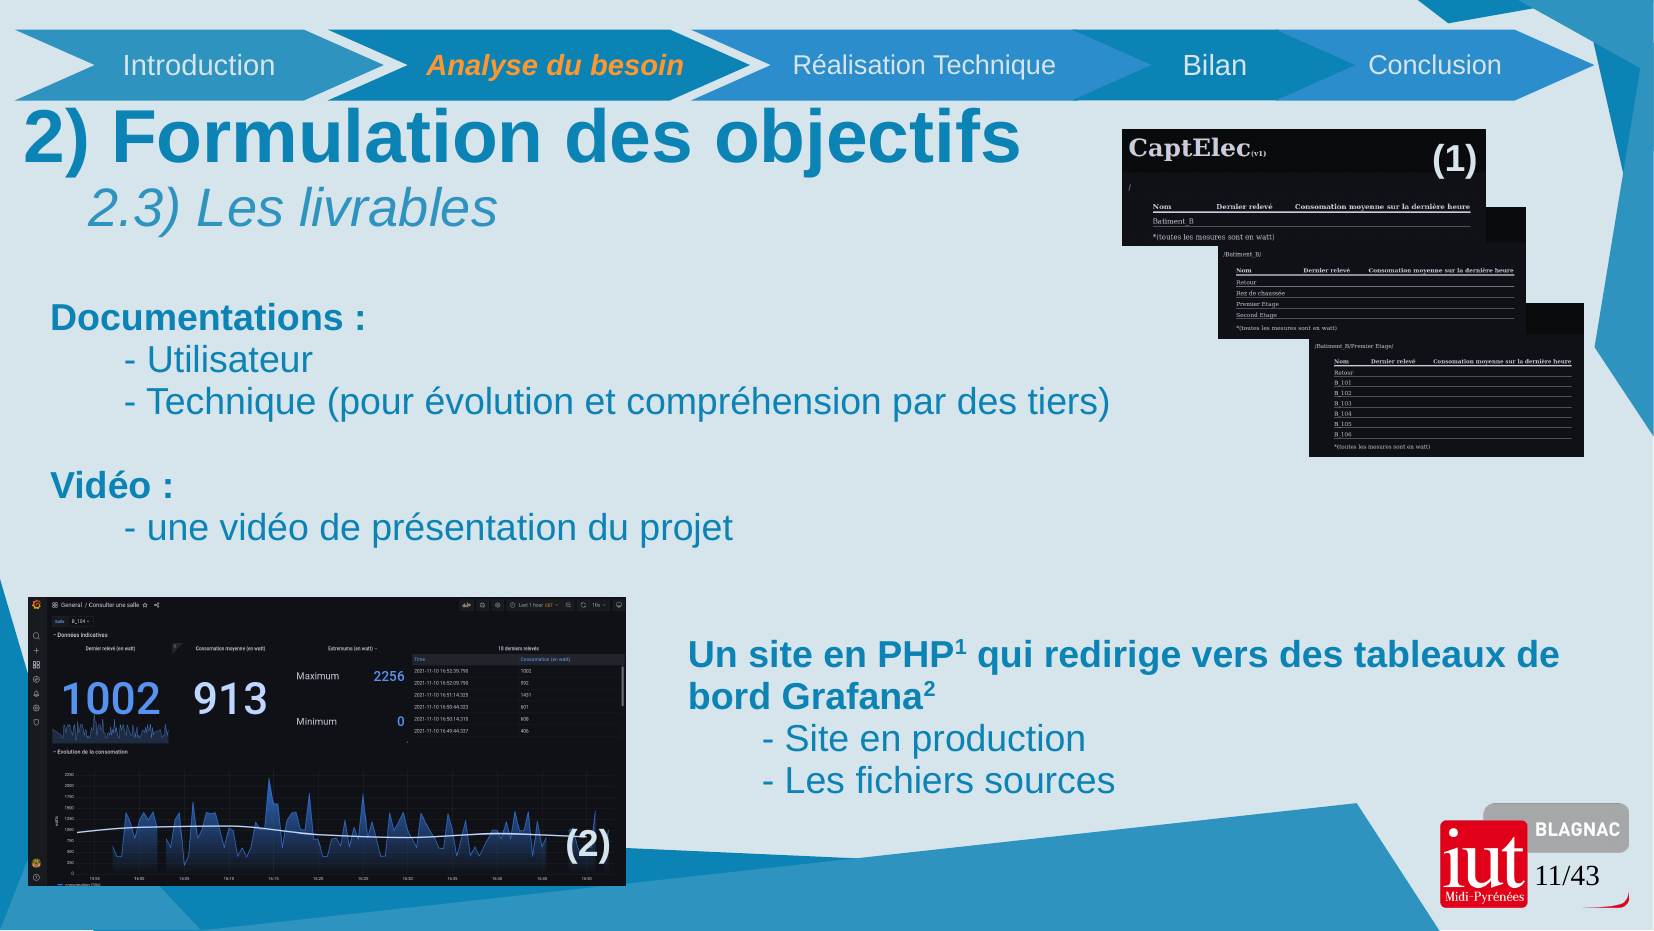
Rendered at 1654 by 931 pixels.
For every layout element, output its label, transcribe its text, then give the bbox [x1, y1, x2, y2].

text_box Réalisation Technique [690, 29, 1149, 101]
text_box (1) [1417, 129, 1493, 187]
text_box Bilan [1071, 29, 1353, 101]
text_box Conclusion [1275, 29, 1595, 101]
title 2.3) Les livrables [88, 177, 1122, 238]
text_box Un site en PHP1 qui redirige vers des tableaux de bord Grafana2 - Site en production - Les fichiers sources [673, 625, 1607, 809]
picture [1440, 803, 1629, 908]
text_box Analyse du besoin [327, 29, 751, 101]
picture [1122, 129, 1584, 457]
picture [28, 597, 626, 886]
title 2) Formulation des objectifs [23, 94, 1512, 179]
text_box (2) [550, 814, 626, 872]
text_box Introduction [14, 29, 384, 101]
text_box Documentations : - Utilisateur - Technique (pour évolution et compréhension par des tiers) Vidéo : - une vidéo de présentation du projet [35, 289, 1134, 557]
